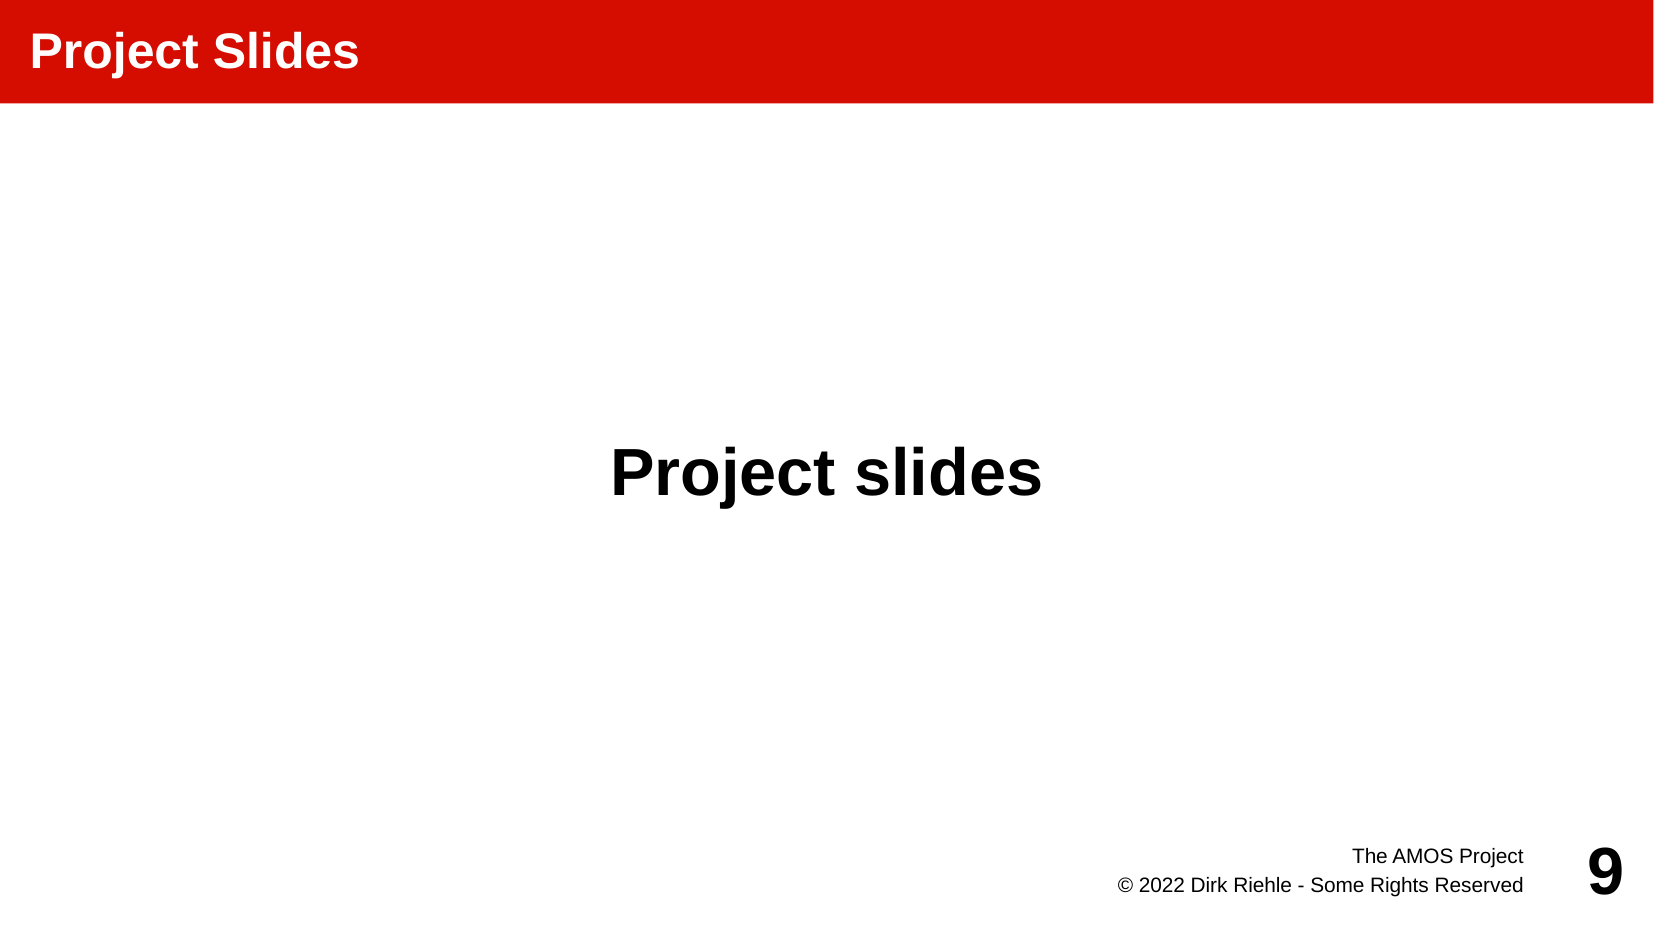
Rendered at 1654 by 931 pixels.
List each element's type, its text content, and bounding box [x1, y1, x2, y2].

subtitle Project slides [29, 132, 1625, 813]
title Project Slides [0, 0, 1654, 104]
